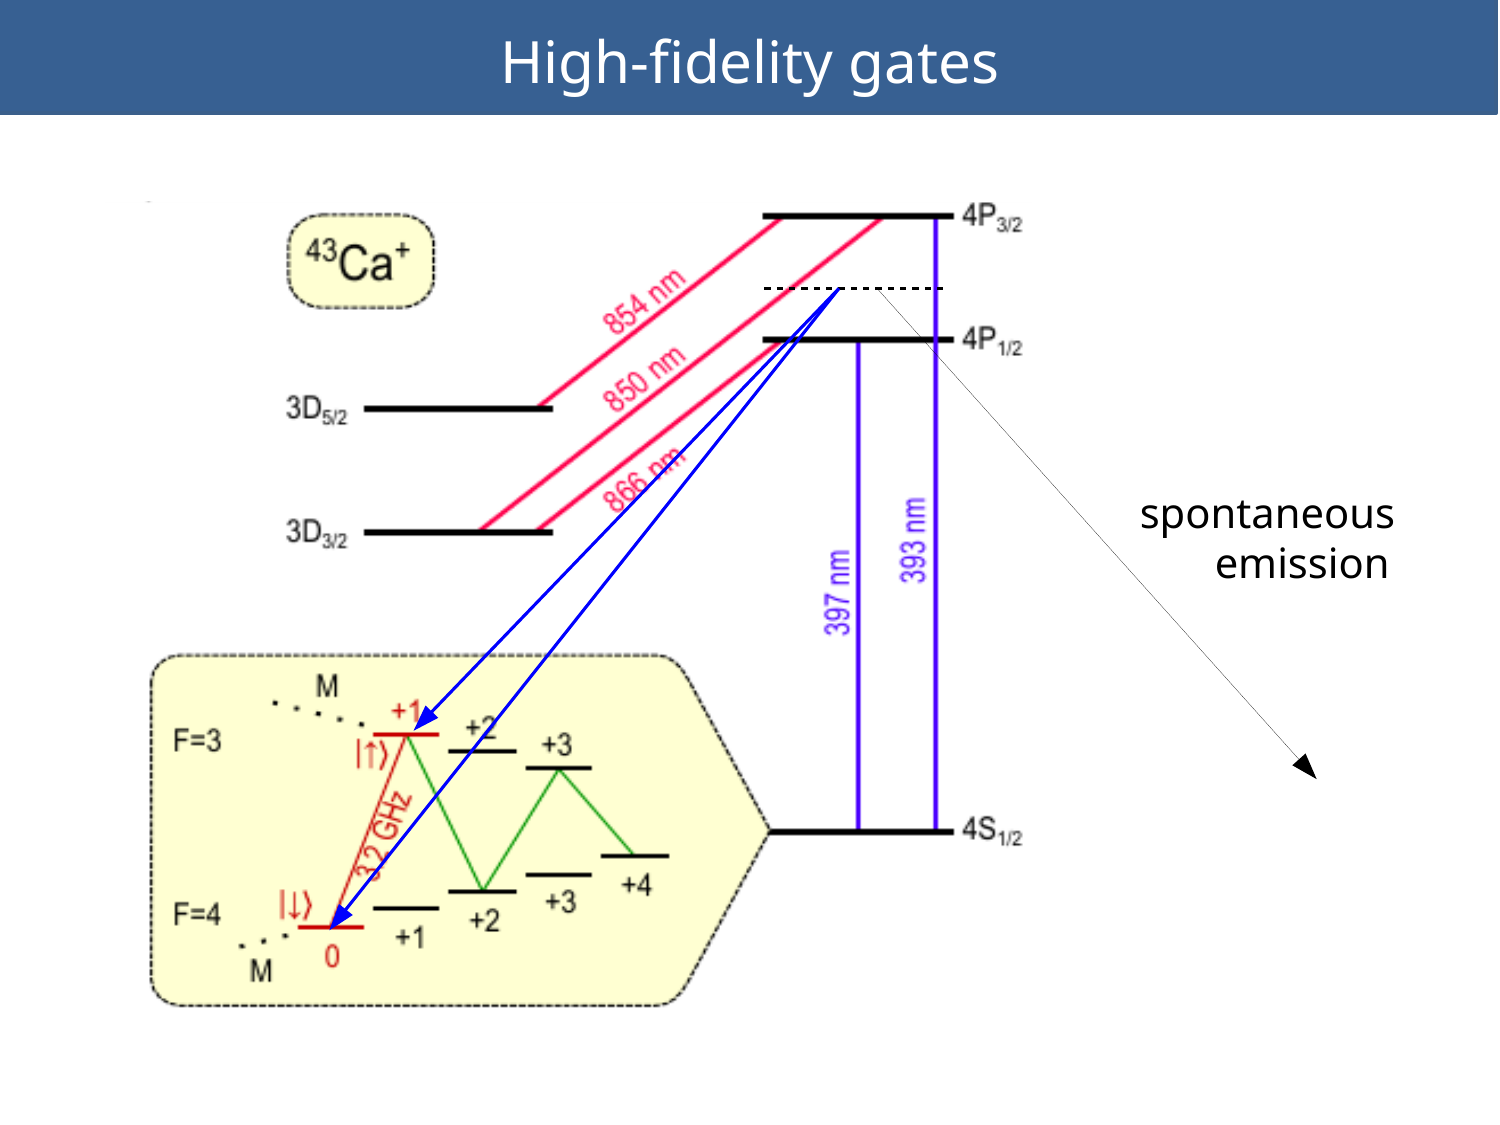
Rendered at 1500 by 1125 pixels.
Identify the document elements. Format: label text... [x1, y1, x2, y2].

text_box spontaneous emission [1125, 479, 1399, 595]
text_box High-fidelity gates [46, 17, 1454, 103]
picture [105, 201, 1032, 1020]
